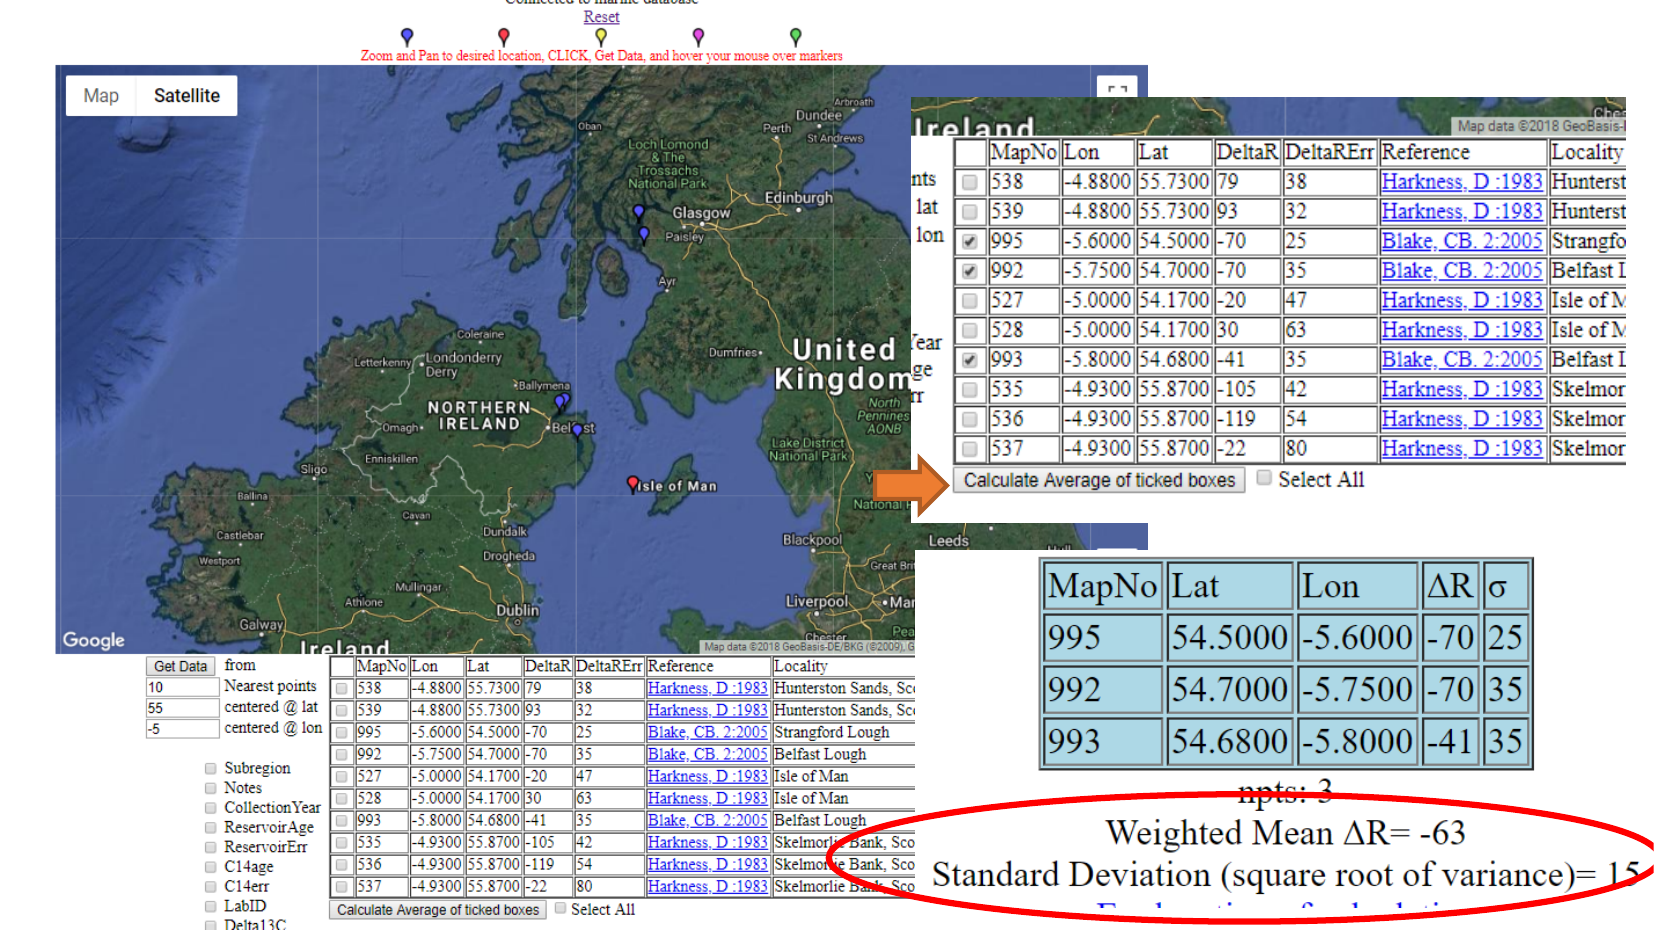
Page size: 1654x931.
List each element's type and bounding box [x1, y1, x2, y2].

picture [0, 0, 1654, 930]
picture [1526, 874, 1654, 909]
picture [833, 798, 1654, 916]
text_box [875, 458, 947, 513]
